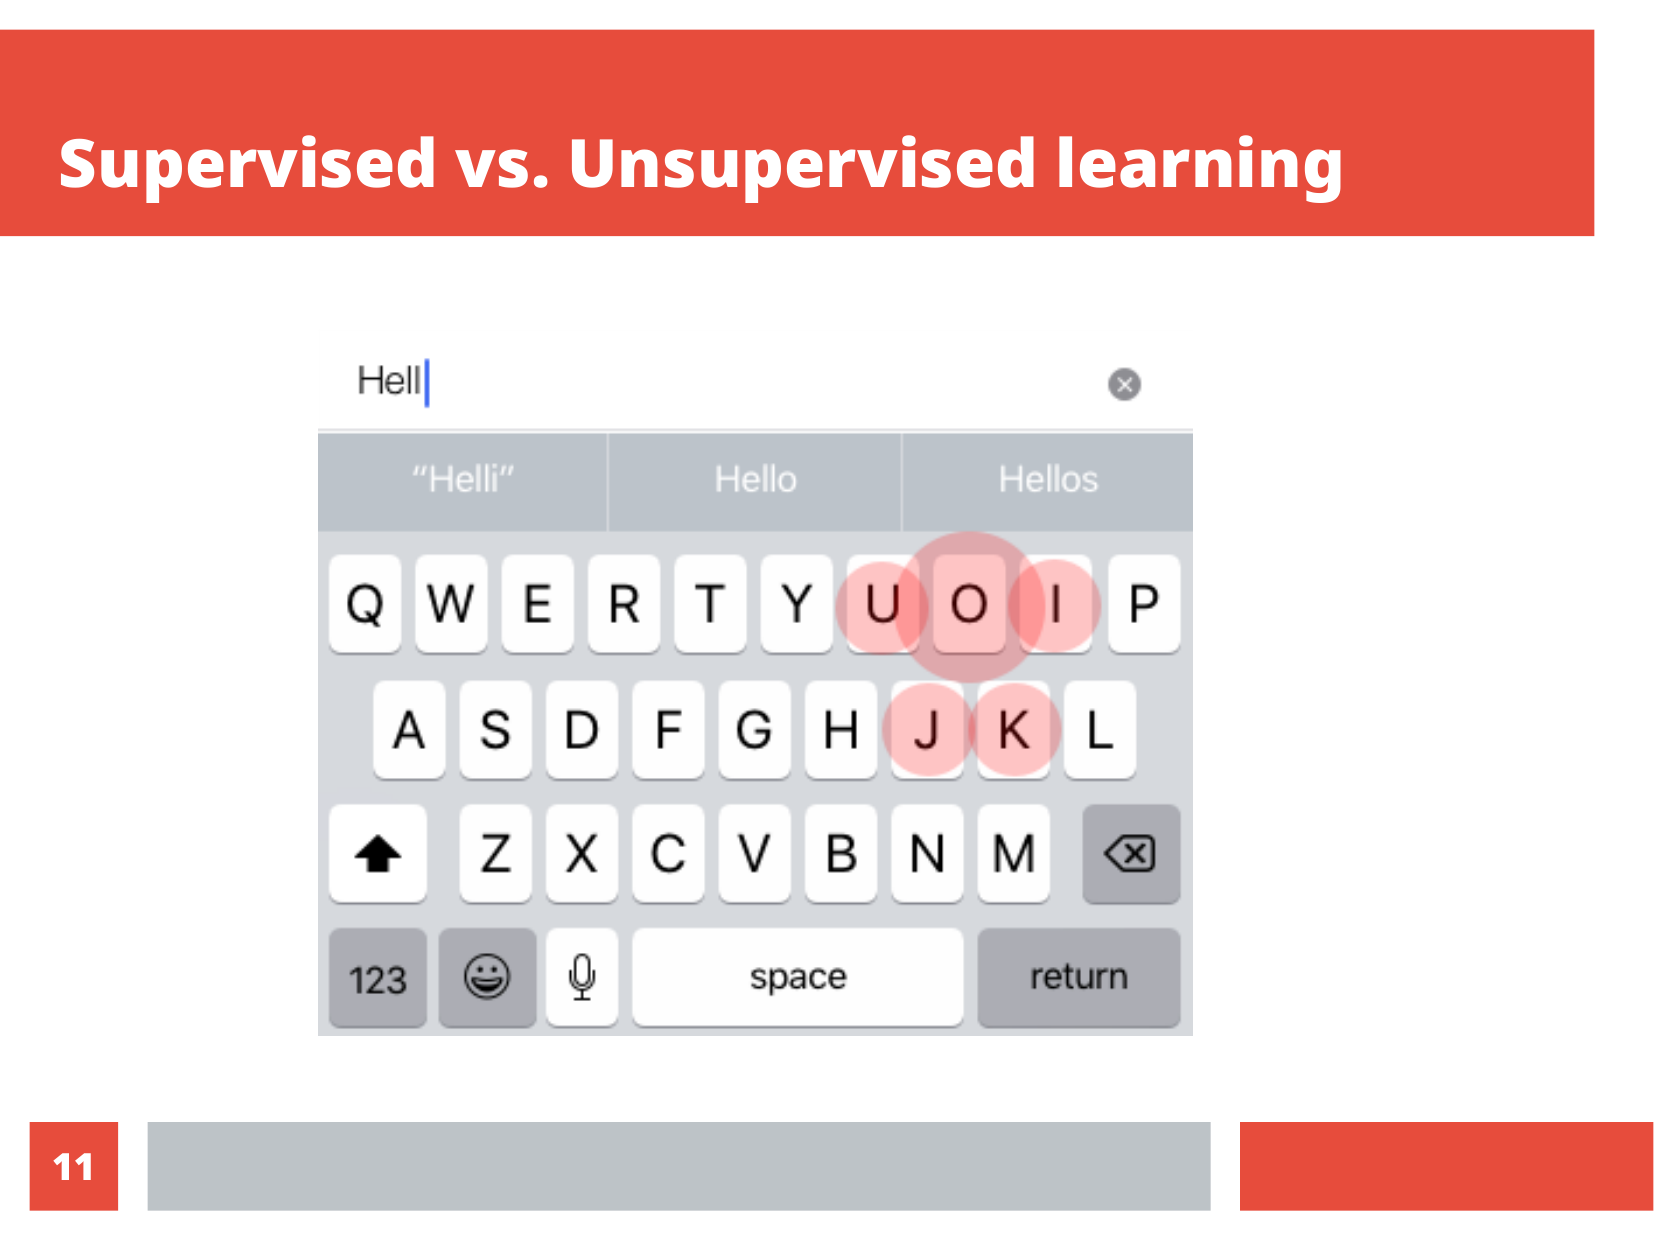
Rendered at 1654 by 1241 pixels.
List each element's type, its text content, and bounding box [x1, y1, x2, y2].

title Supervised vs. Unsupervised learning [59, 59, 1595, 207]
picture [318, 329, 1193, 1036]
